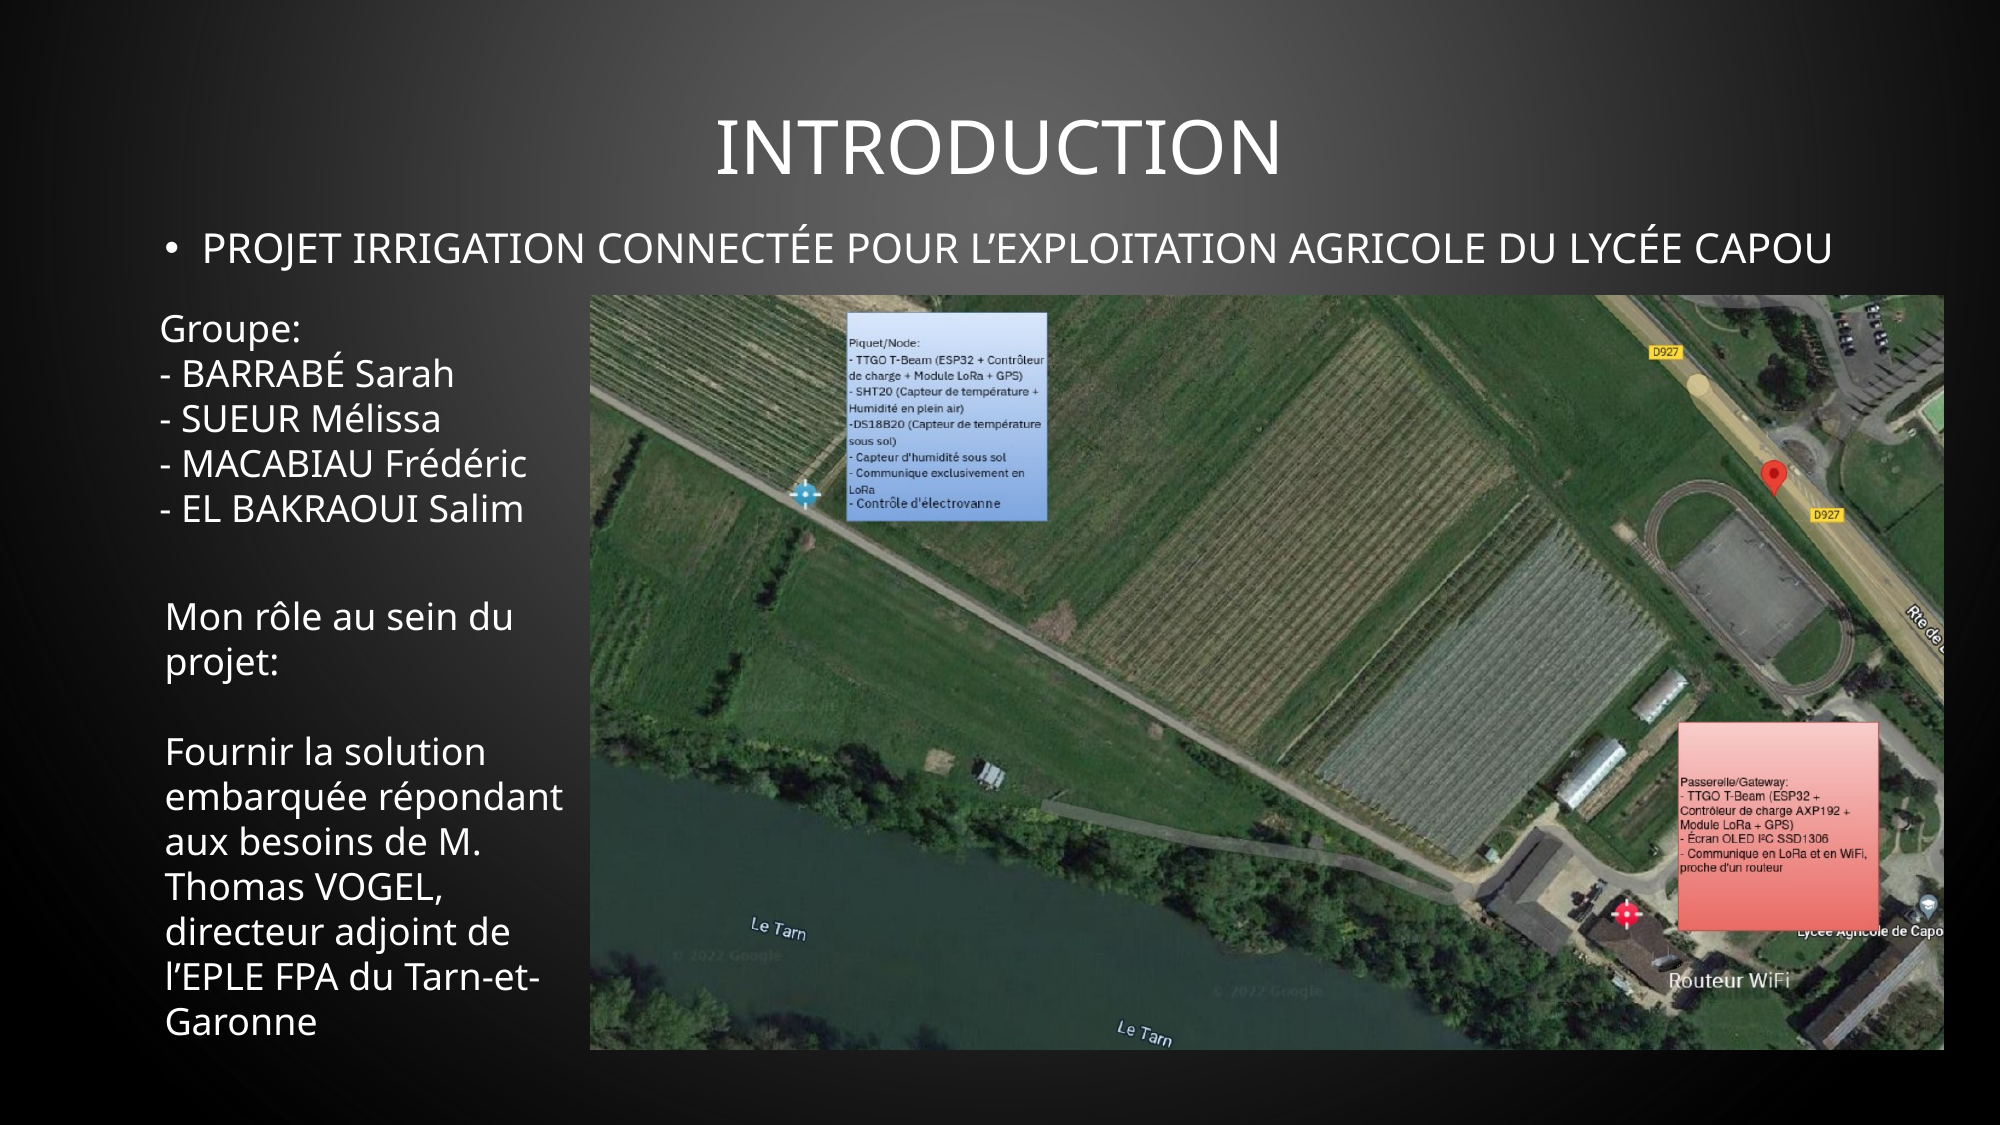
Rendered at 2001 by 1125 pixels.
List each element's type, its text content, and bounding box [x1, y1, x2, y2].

list Projet Irrigation Connectée pour l’exploitation AGRICOLE DU Lycée Capou [149, 205, 1850, 281]
picture [0, 0, 2000, 1125]
text_box Mon rôle au sein du projet: Fournir la solution embarquée répondant aux besoins de M. Thomas VOGEL, directeur adjoint de l’EPLE FPA du Tarn-et-Garonne [149, 585, 581, 1050]
text_box Groupe: - BARRABÉ Sarah - SUEUR Mélissa - MACABIAU Frédéric - EL BAKRAOUI Salim [144, 297, 543, 538]
title Introduction [149, 18, 1850, 205]
